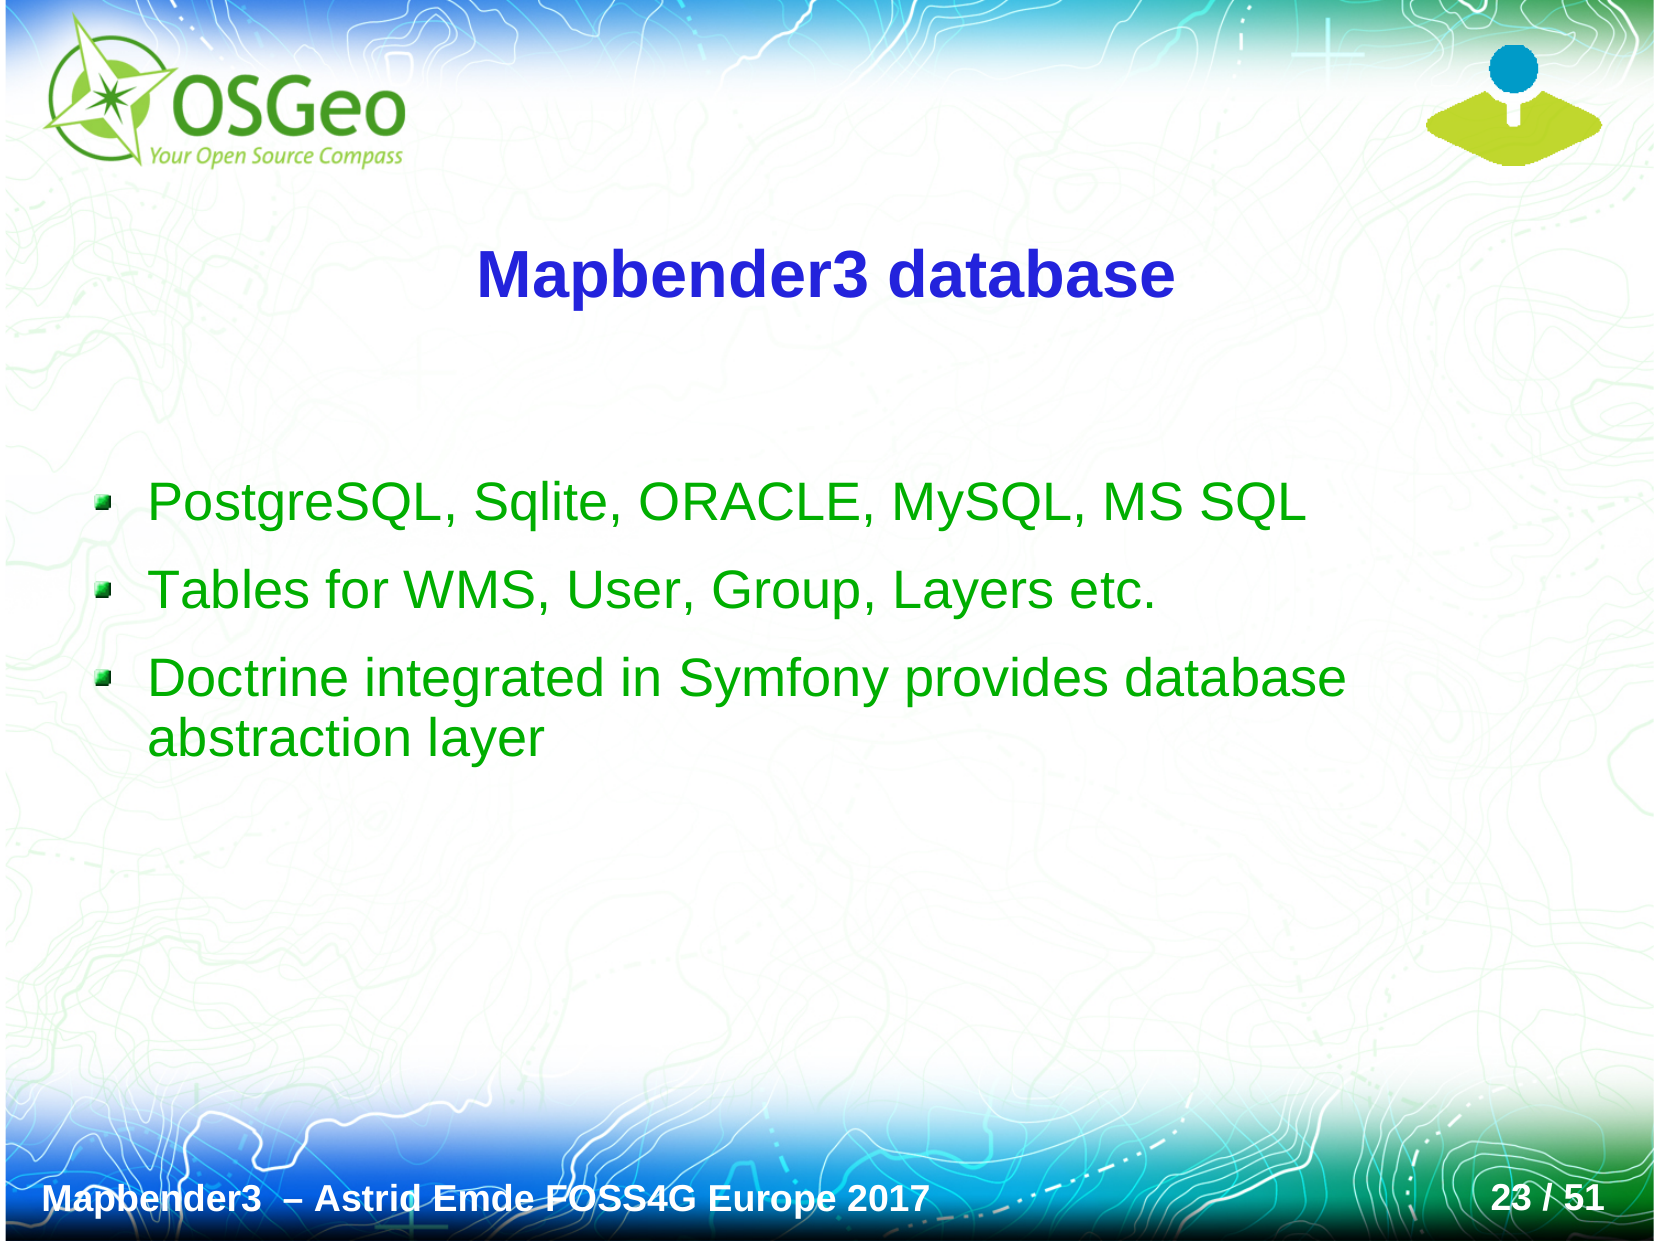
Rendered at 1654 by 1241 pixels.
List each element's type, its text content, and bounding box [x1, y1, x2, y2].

title Mapbender3 database [82, 188, 1571, 361]
list PostgreSQL, Sqlite, ORACLE, MySQL, MS SQL Tables for WMS, User, Group, Layers etc. Doctrine integrated in Symfony provides database abstraction layer [76, 383, 1565, 1188]
picture [5, 0, 1654, 1241]
